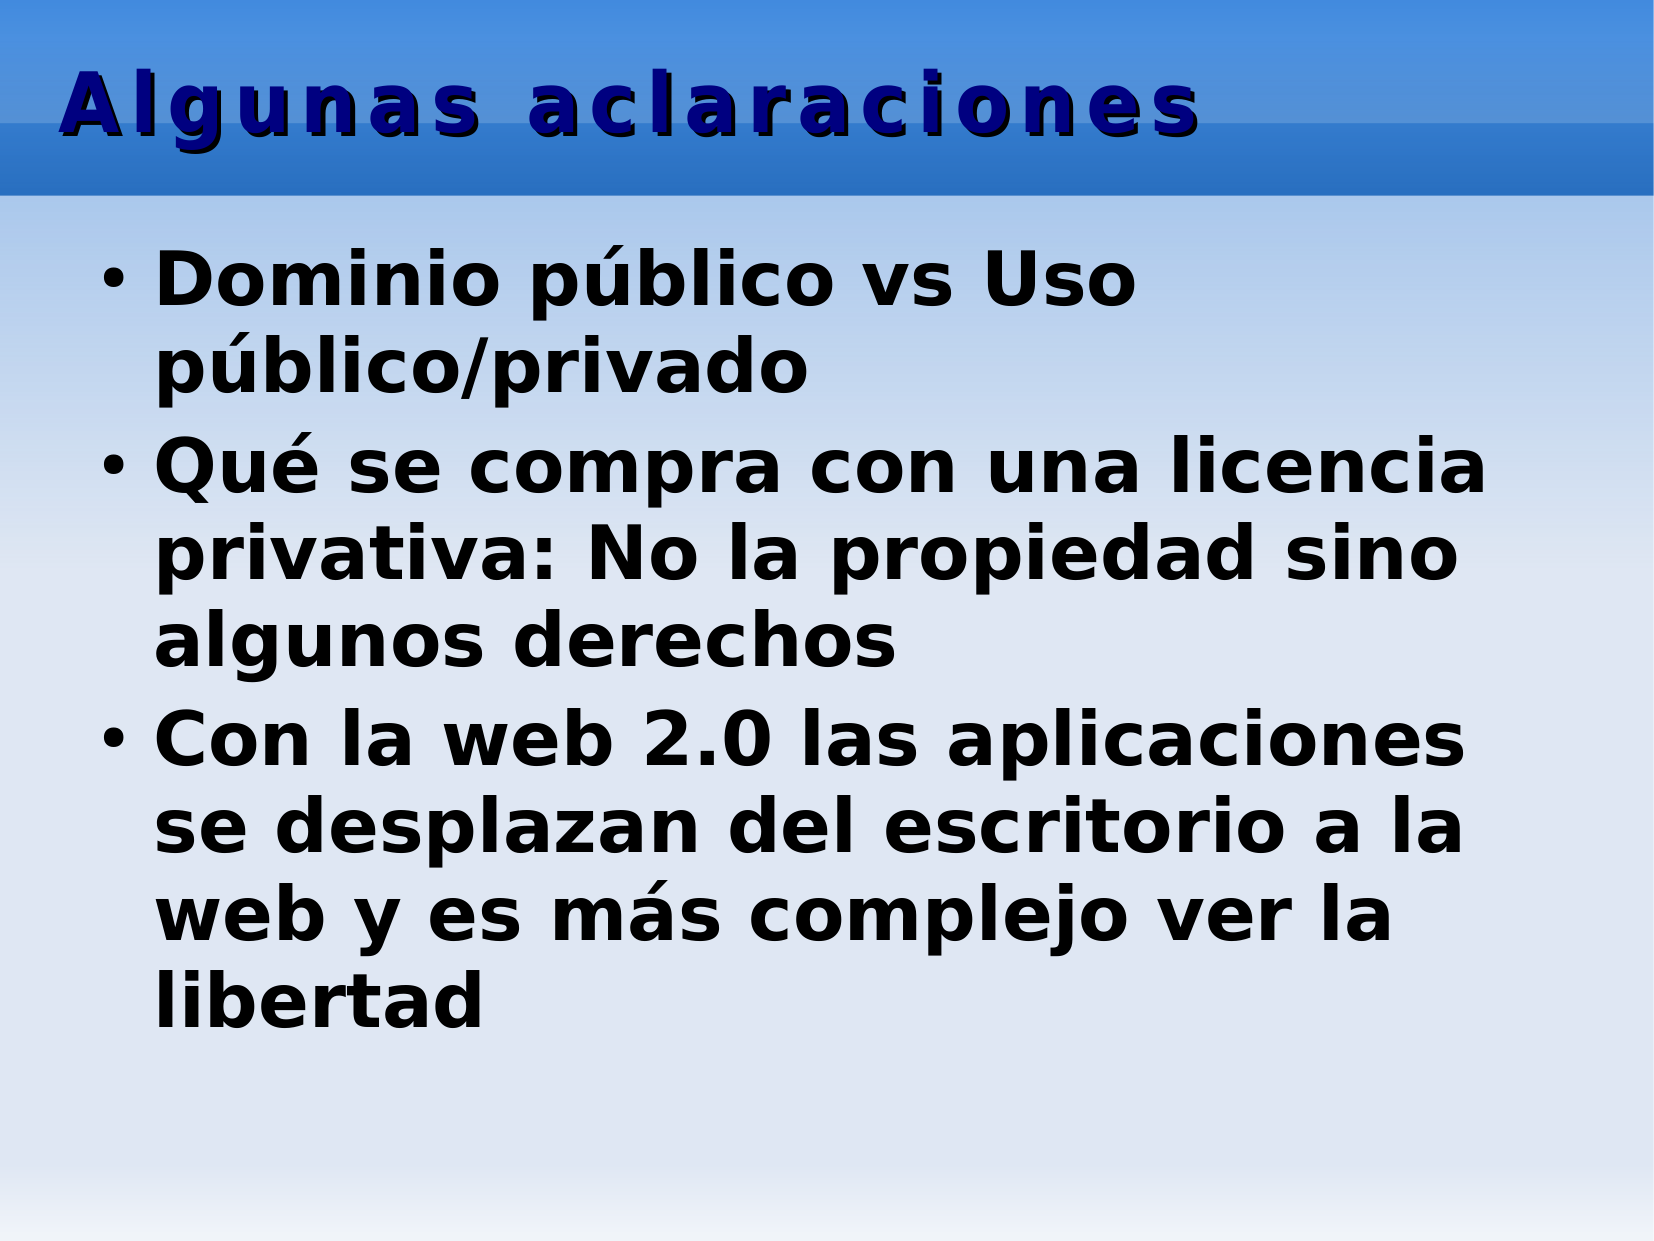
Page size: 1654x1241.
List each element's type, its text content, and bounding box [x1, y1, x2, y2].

picture [0, 0, 1654, 1241]
list Dominio público vs Uso público/privado Qué se compra con una licencia privativa: No la propiedad sino algunos derechos Con la web 2.0 las aplicaciones se desplazan del escritorio a la web y es más complejo ver la libertad [82, 236, 1565, 1109]
title Algunas aclaraciones [59, 29, 1654, 178]
